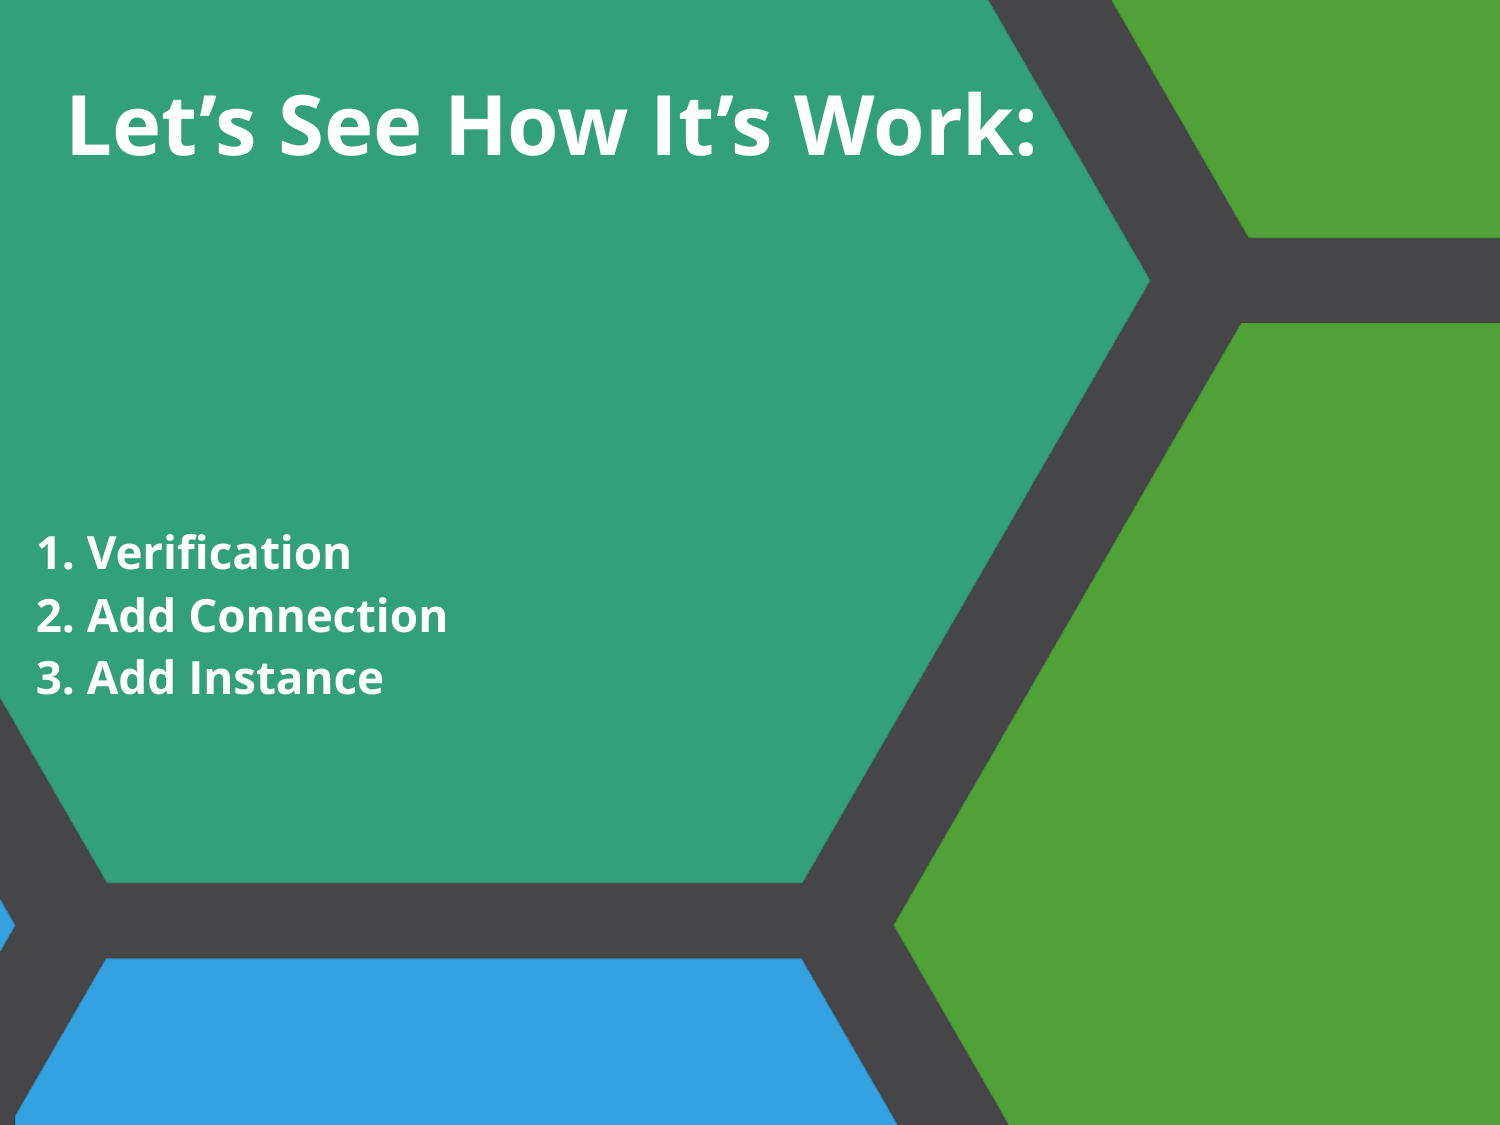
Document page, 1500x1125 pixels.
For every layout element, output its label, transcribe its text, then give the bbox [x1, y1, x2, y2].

title Let’s See How It’s Work: 1. Verification 2. Add Connection 3. Add Instance [35, 59, 1178, 716]
picture [0, 0, 1500, 1125]
